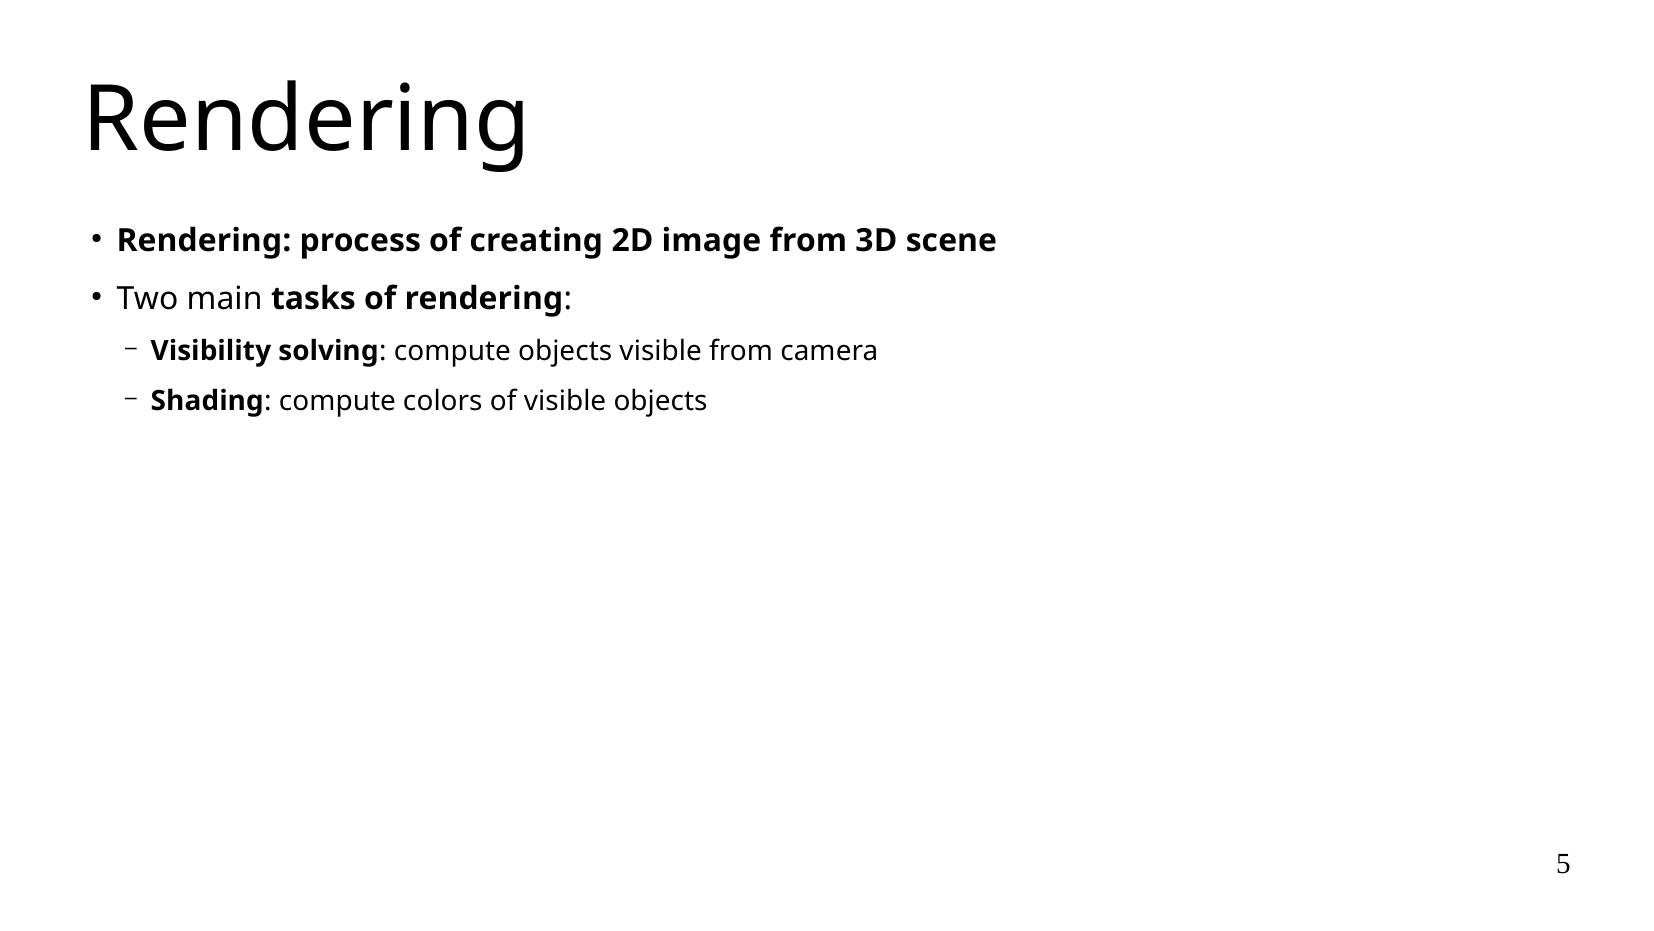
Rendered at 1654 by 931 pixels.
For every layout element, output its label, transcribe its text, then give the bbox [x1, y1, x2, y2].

title Rendering [82, 37, 1571, 193]
list Rendering: process of creating 2D image from 3D scene Two main tasks of rendering: Visibility solving: compute objects visible from camera Shading: compute colors of visible objects [82, 217, 1571, 421]
